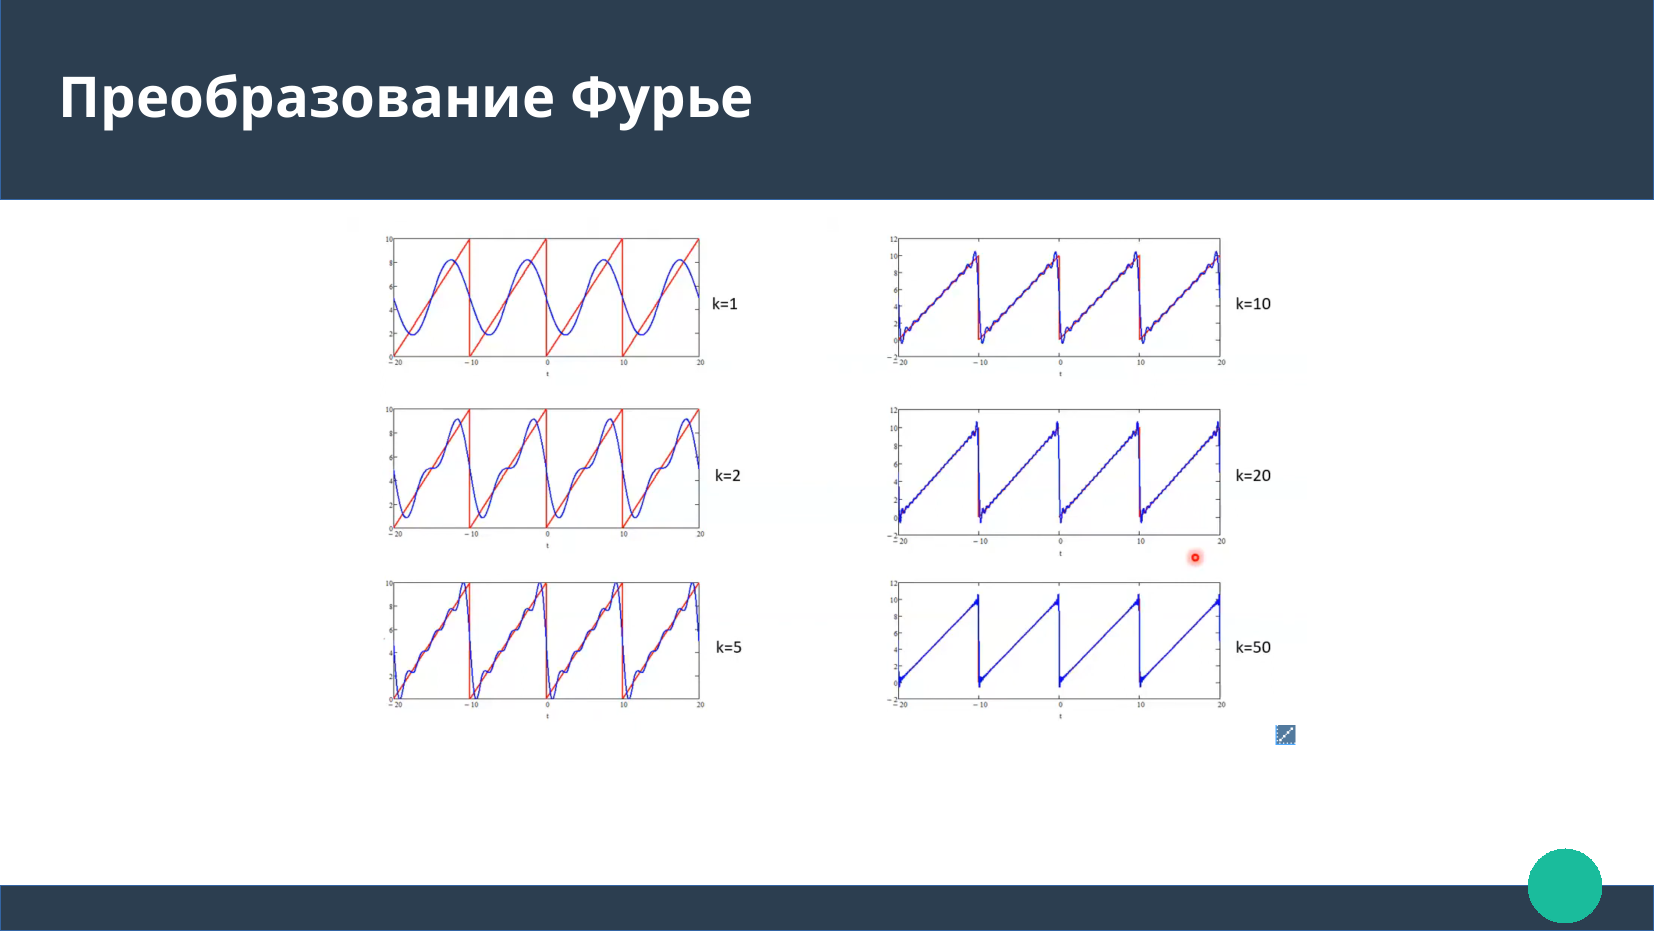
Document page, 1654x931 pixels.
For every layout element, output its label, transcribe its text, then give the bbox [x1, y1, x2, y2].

title Преобразование Фурье [59, 37, 1595, 155]
picture [347, 217, 1307, 758]
